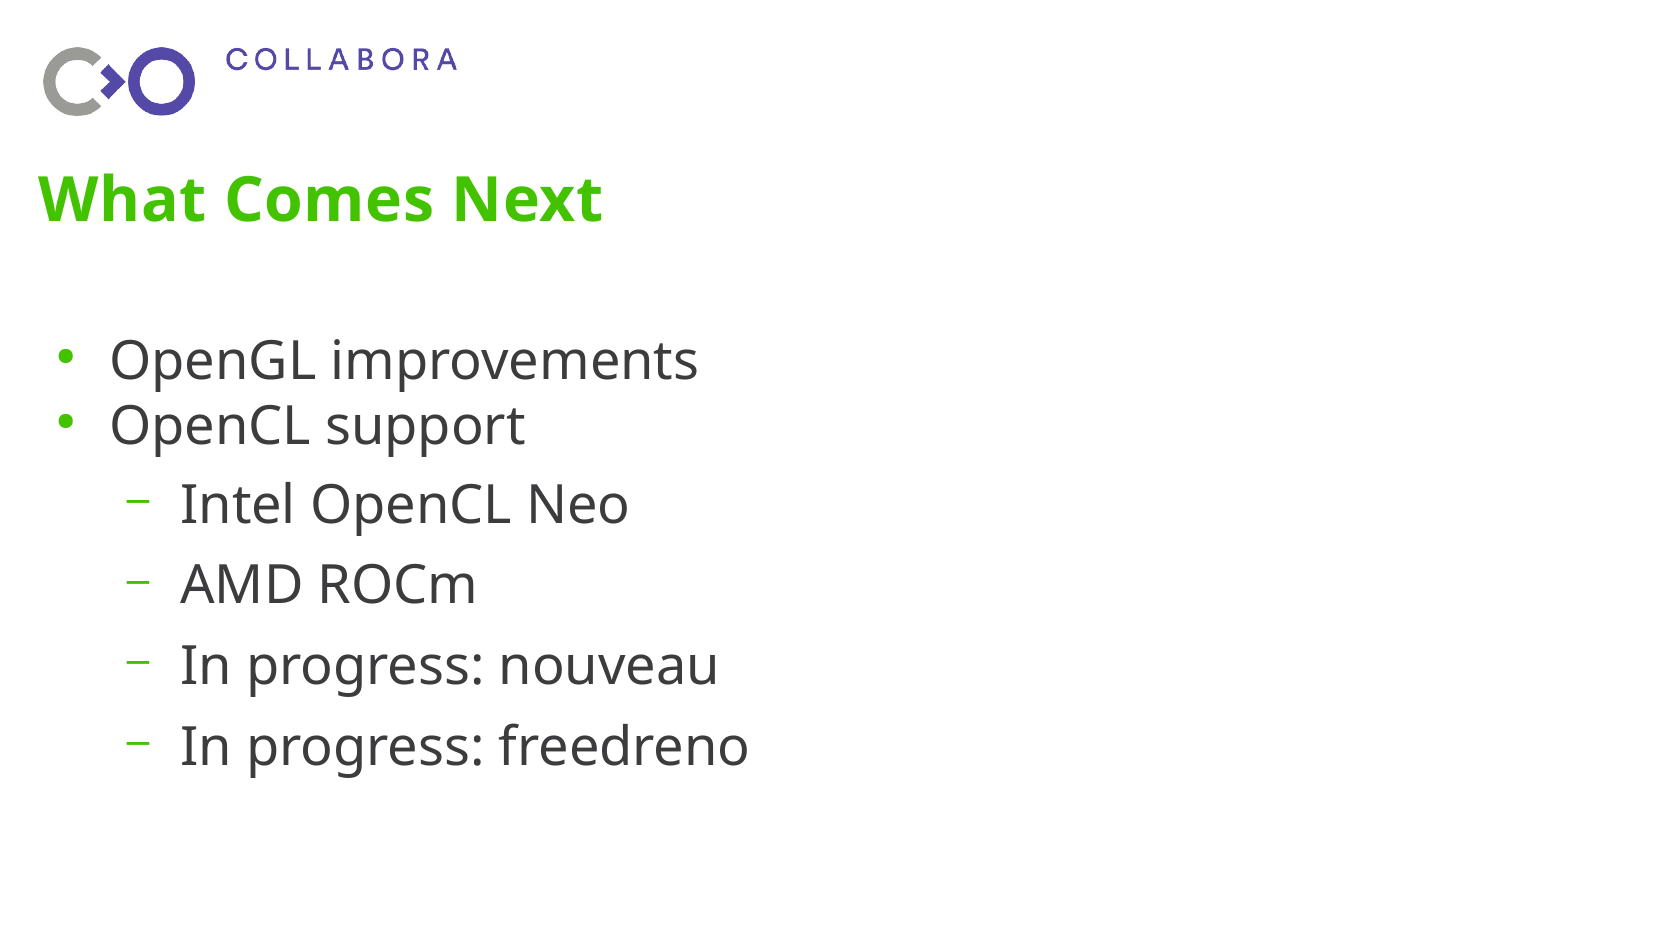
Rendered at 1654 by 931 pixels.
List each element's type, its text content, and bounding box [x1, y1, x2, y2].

title What Comes Next [38, 159, 1614, 216]
picture [43, 47, 457, 116]
list OpenGL improvements OpenCL support Intel OpenCL Neo AMD ROCm In progress: nouveau In progress: freedreno [38, 325, 1614, 581]
